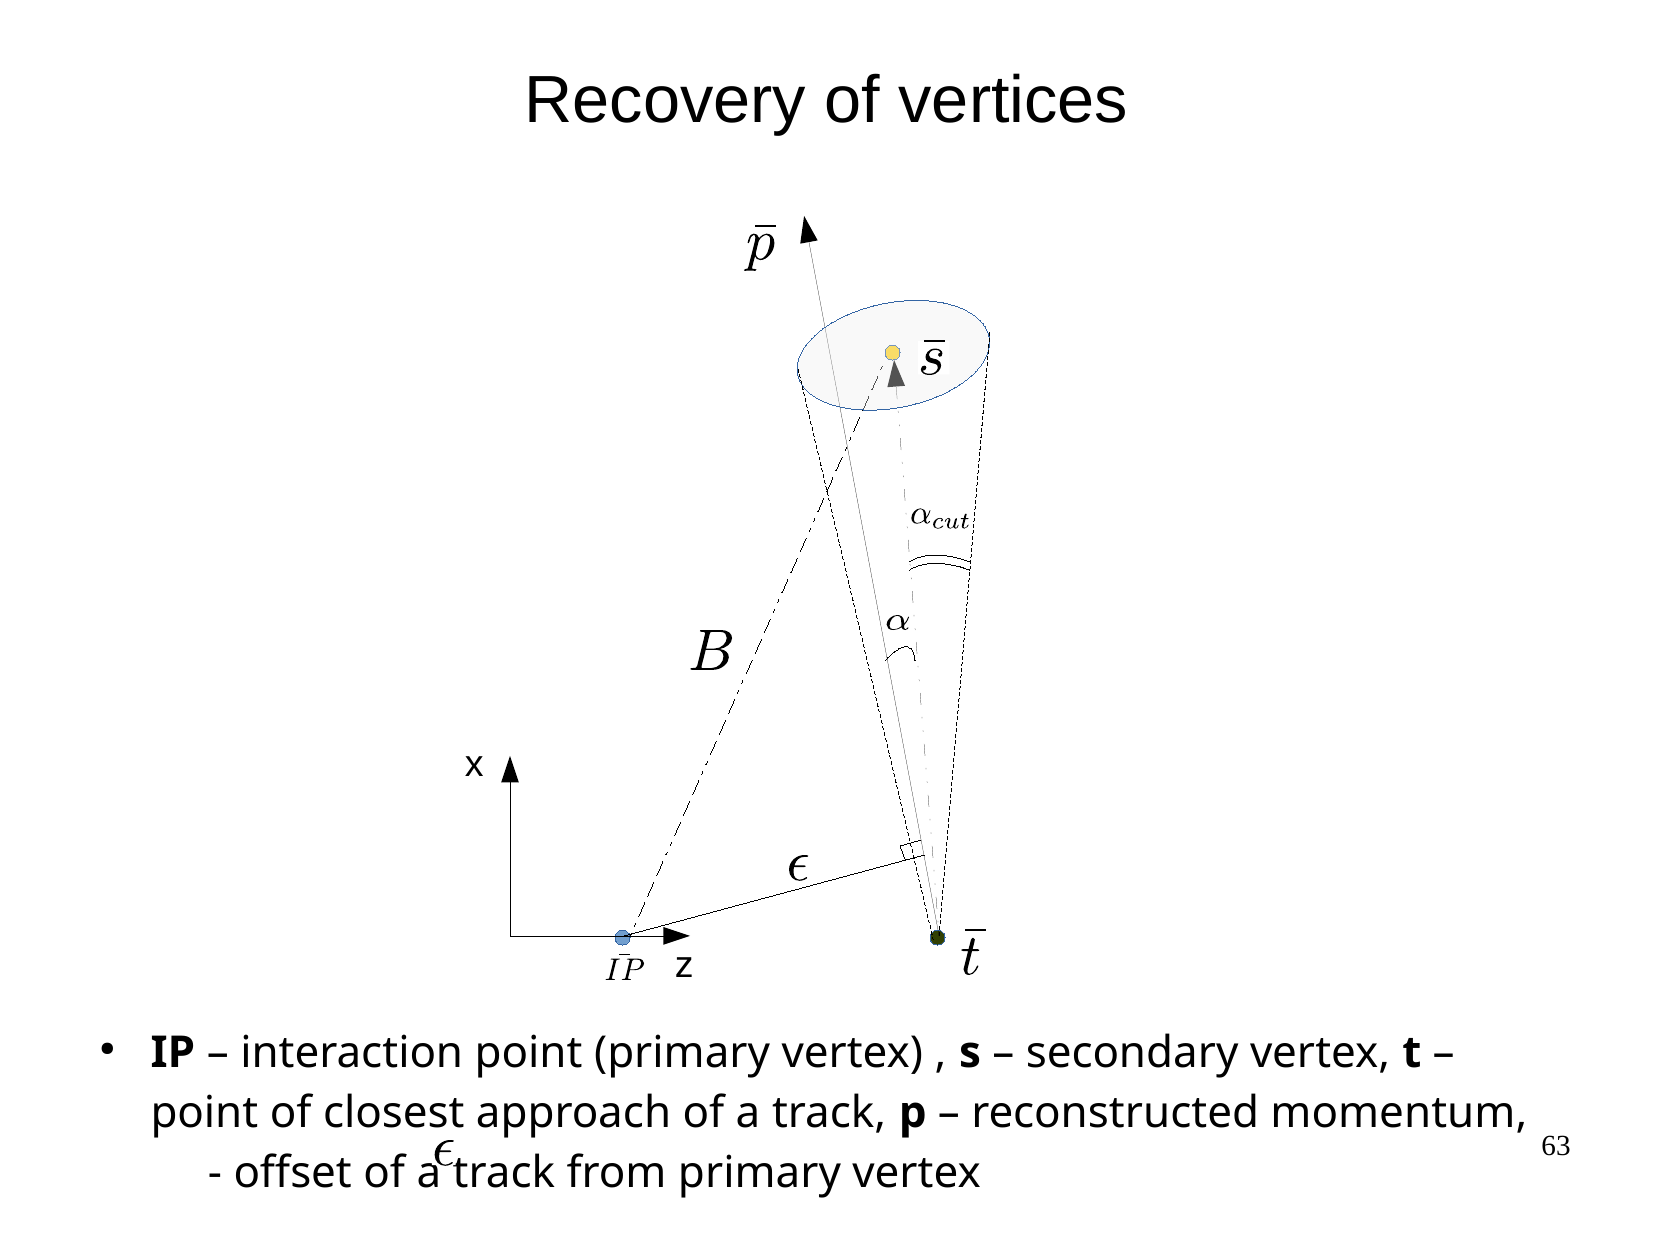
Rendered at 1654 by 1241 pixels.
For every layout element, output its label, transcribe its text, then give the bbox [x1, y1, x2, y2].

text_box [930, 930, 946, 946]
text_box [786, 855, 811, 881]
text_box [743, 225, 781, 271]
text_box [797, 300, 990, 411]
text_box [910, 508, 970, 529]
text_box [960, 929, 991, 976]
text_box x [450, 735, 499, 792]
list IP – interaction point (primary vertex) , s – secondary vertex, t – point of closest approach of a track, p – reconstructed momentum, - offset of a track from primary vertex [82, 1020, 1531, 1201]
text_box [615, 930, 630, 936]
title Recovery of vertices [82, 46, 1571, 154]
text_box [687, 630, 736, 670]
text_box [615, 937, 631, 946]
text_box [885, 615, 911, 631]
text_box [604, 954, 646, 980]
text_box [431, 1140, 456, 1166]
text_box z [660, 935, 709, 993]
